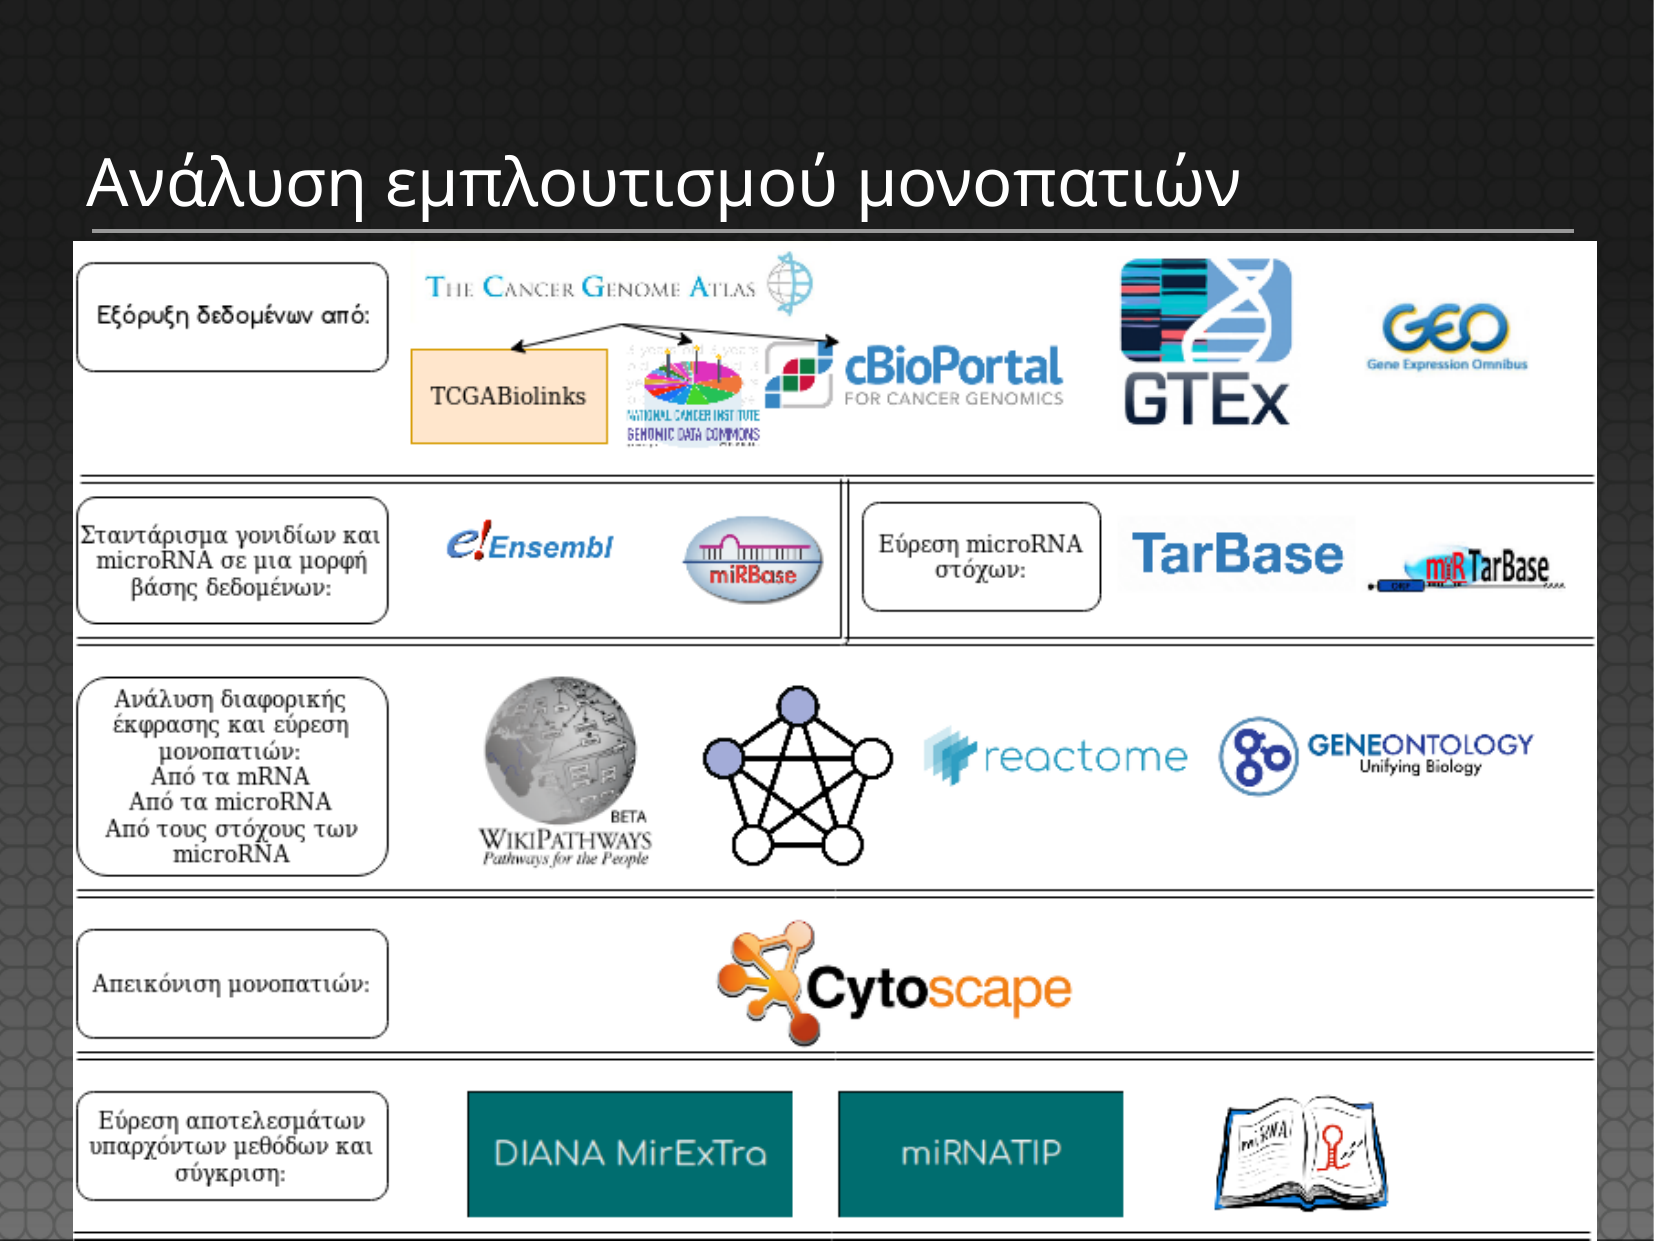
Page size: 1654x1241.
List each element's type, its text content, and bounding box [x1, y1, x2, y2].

title Ανάλυση εμπλουτισμού μονοπατιών [86, 112, 1576, 241]
picture [0, 0, 1654, 1241]
